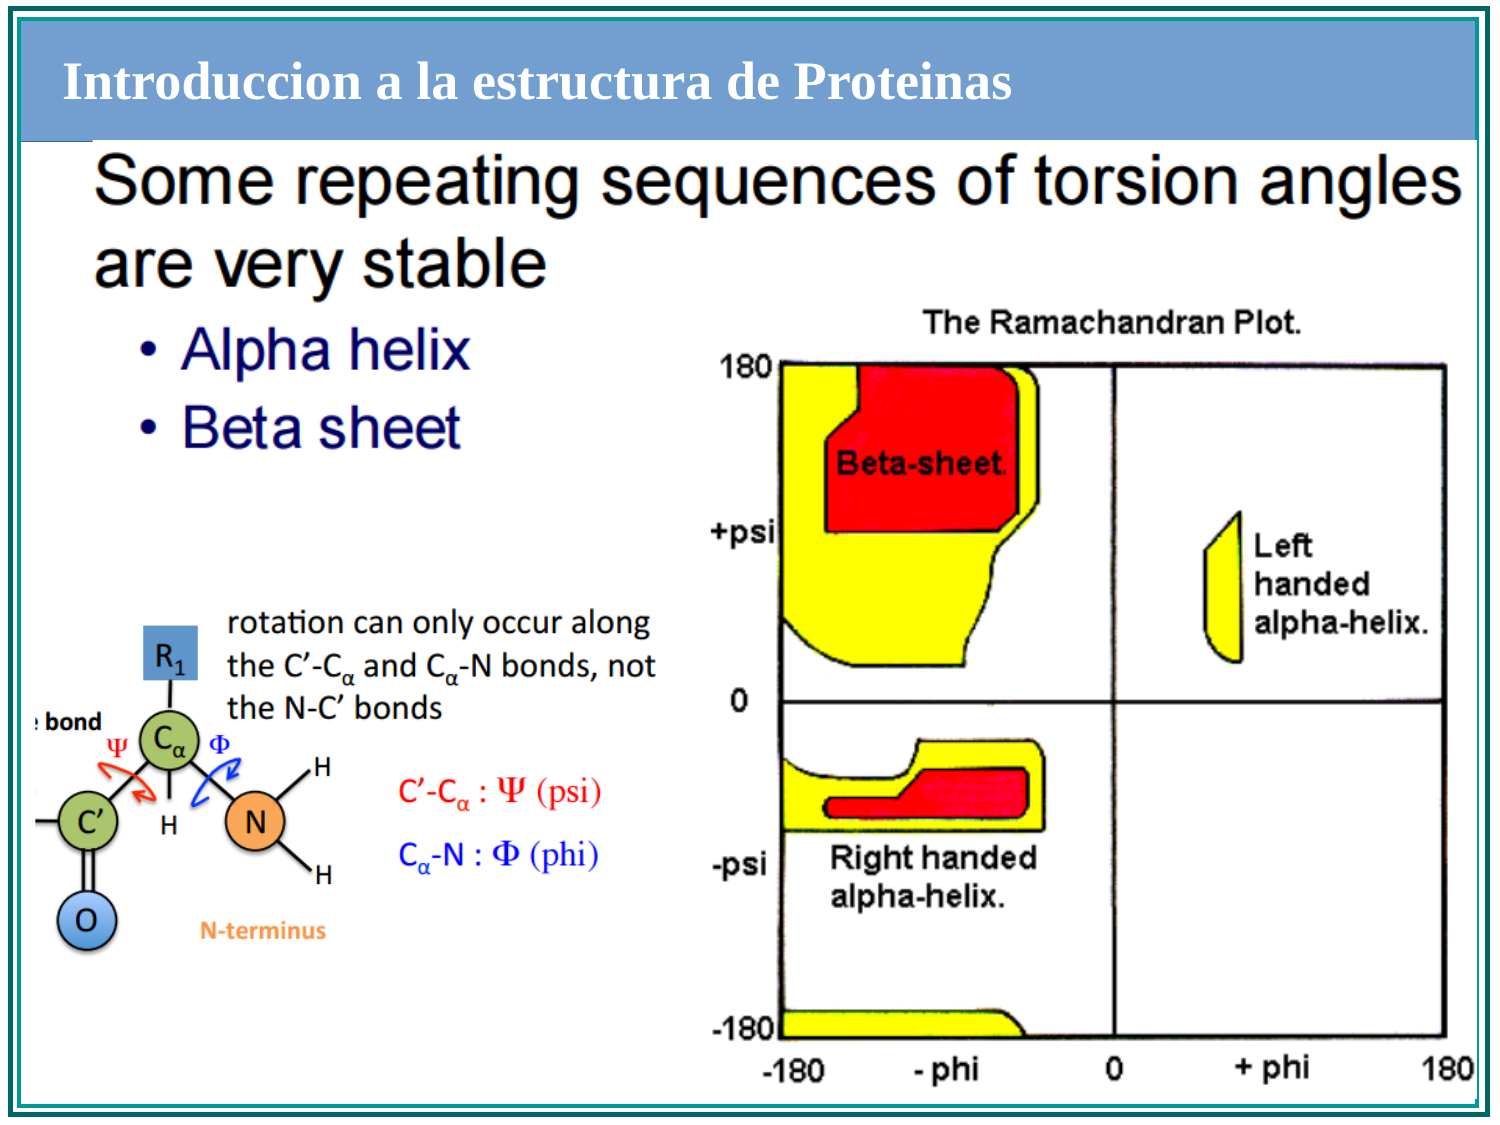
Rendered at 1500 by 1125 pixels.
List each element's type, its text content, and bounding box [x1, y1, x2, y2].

picture [35, 140, 1477, 1099]
text_box [21, 21, 1475, 142]
text_box Introduccion a la estructura de Proteinas [47, 38, 1335, 142]
